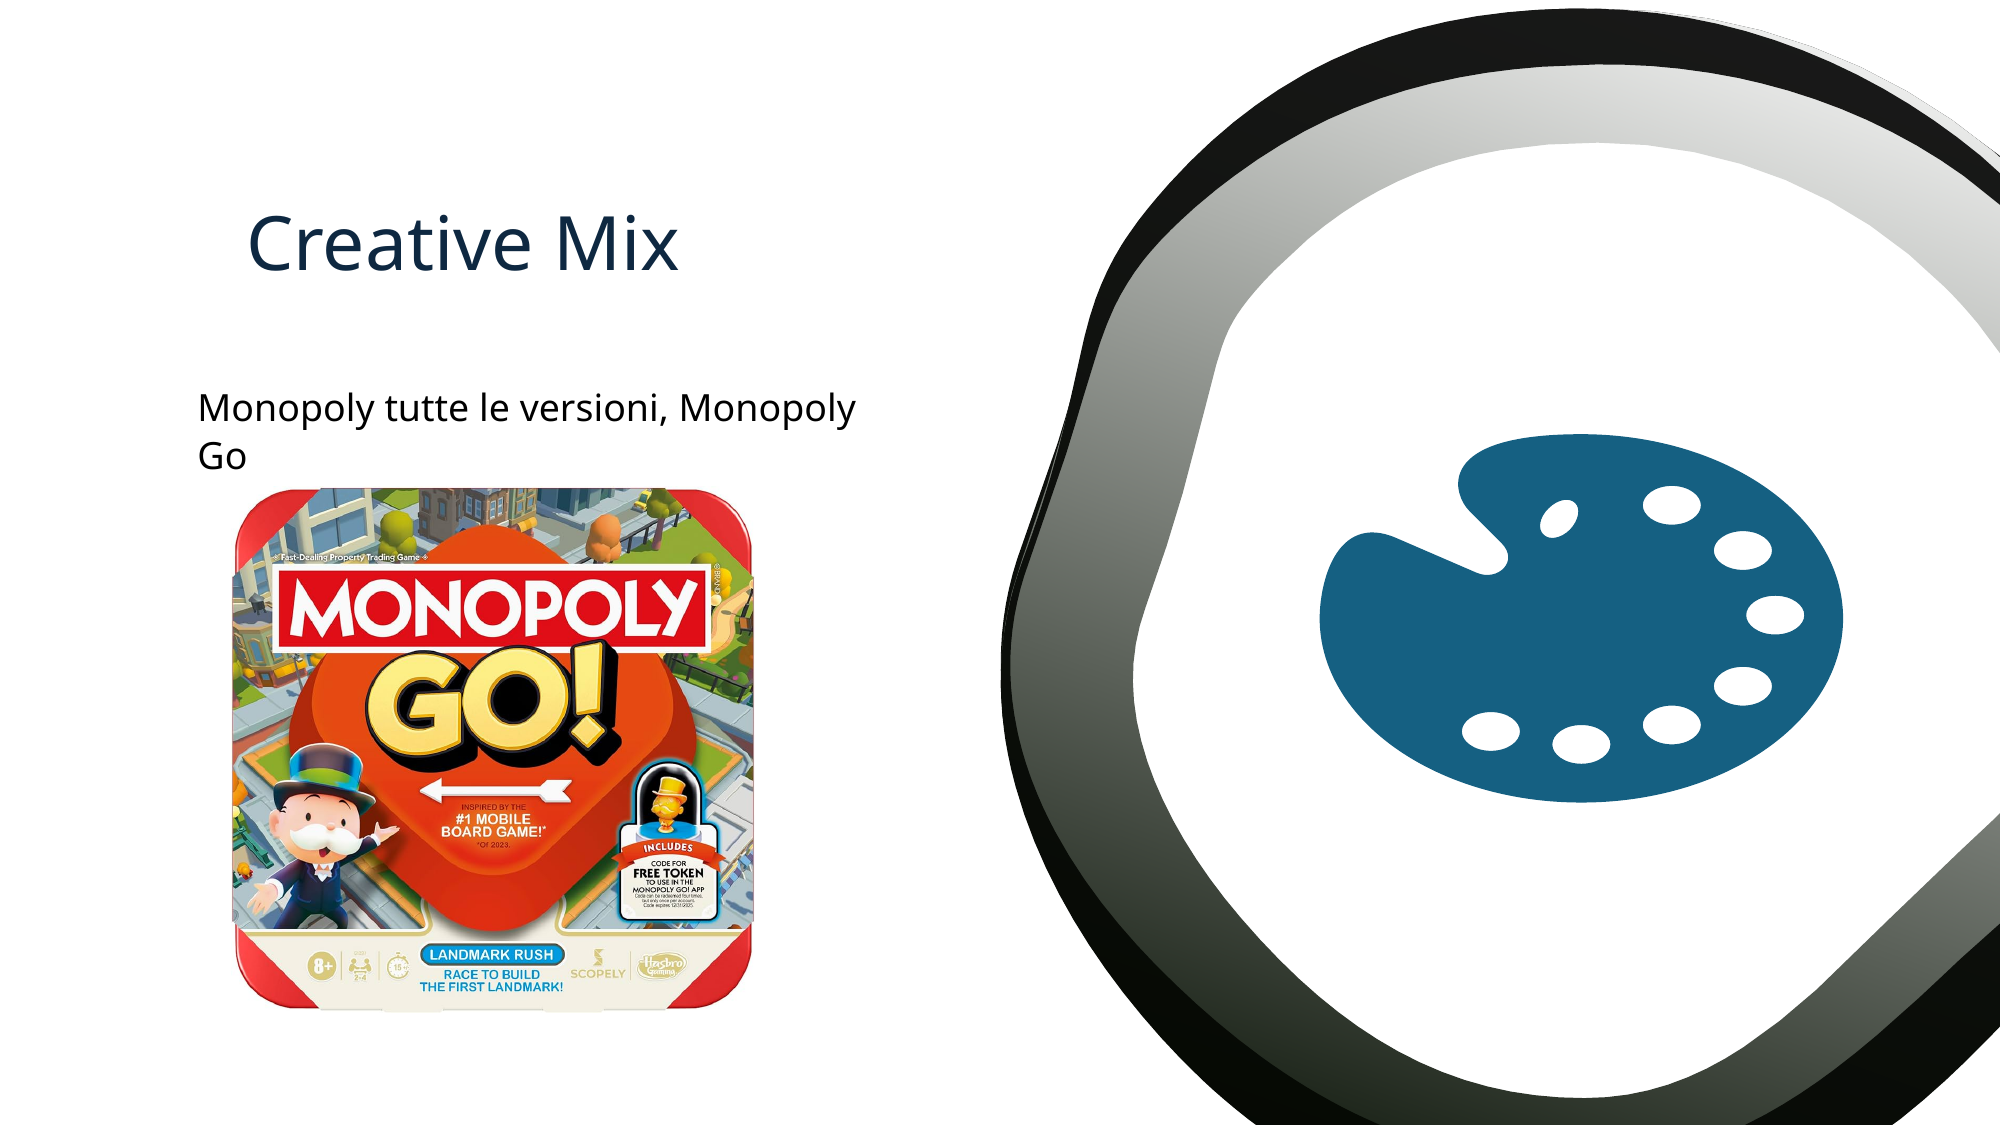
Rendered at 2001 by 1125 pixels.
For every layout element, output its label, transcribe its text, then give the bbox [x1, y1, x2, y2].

text_box Monopoly tutte le versioni, Monopoly Go [182, 373, 873, 436]
picture [231, 486, 755, 1013]
text_box [0, 0, 2000, 1125]
title Creative Mix [231, 198, 766, 306]
picture [1267, 304, 1895, 932]
